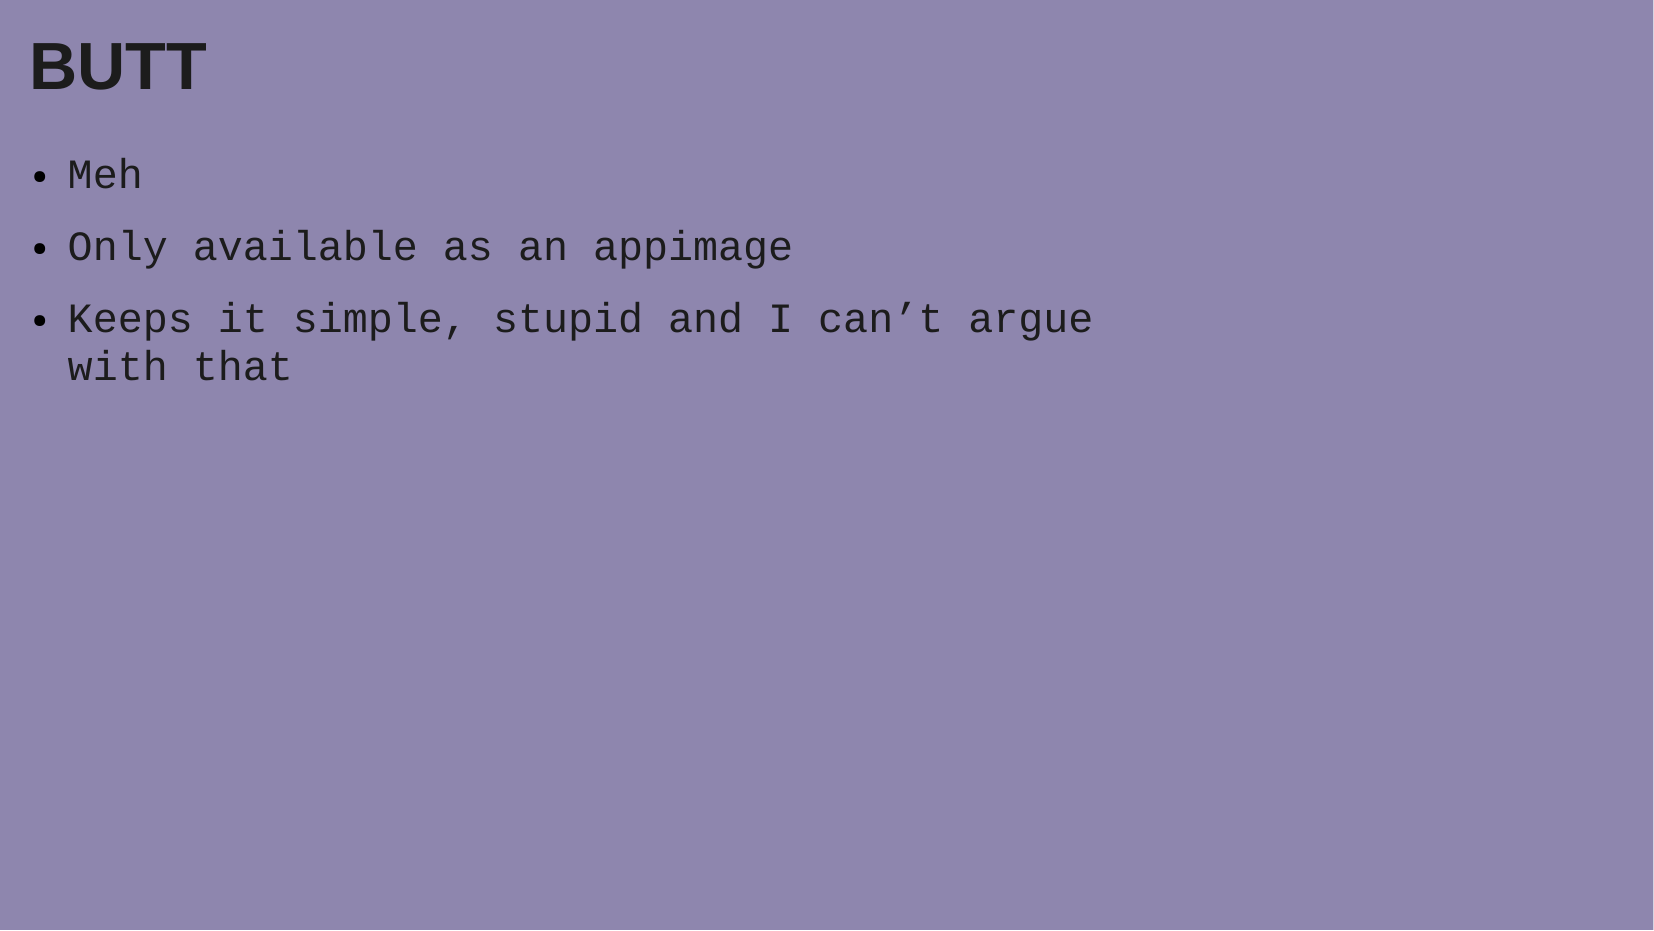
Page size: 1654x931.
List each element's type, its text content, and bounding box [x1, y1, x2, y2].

text_box Meh Only available as an appimage Keeps it simple, stupid and I can’t argue with that [17, 146, 1123, 414]
title BUTT [29, 29, 1123, 104]
